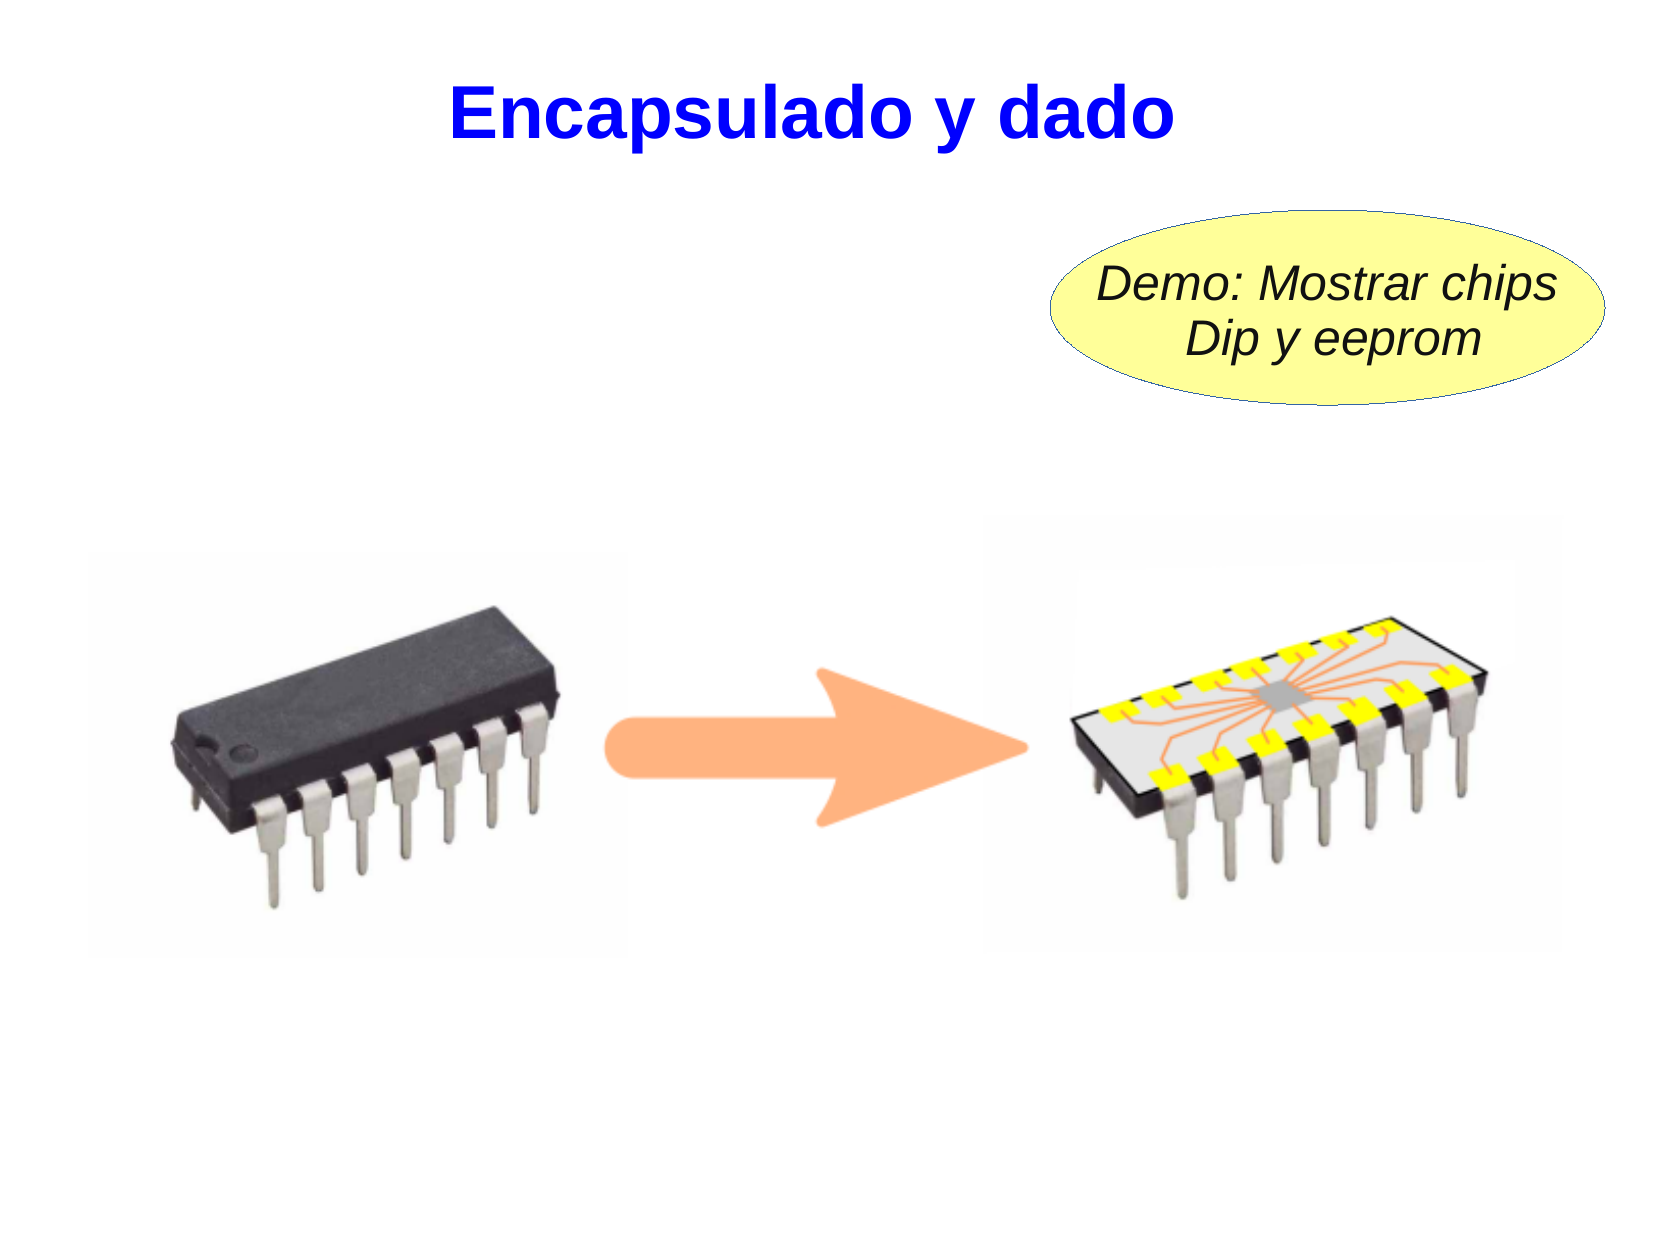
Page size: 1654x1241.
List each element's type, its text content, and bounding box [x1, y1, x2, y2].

picture [61, 494, 1621, 990]
text_box [1183, 391, 1472, 406]
text_box Encapsulado y dado [64, 59, 1561, 166]
text_box [1050, 275, 1065, 340]
text_box [1159, 210, 1496, 230]
text_box Demo: Mostrar chips Dip y eeprom [1065, 230, 1591, 391]
text_box [1591, 276, 1606, 339]
